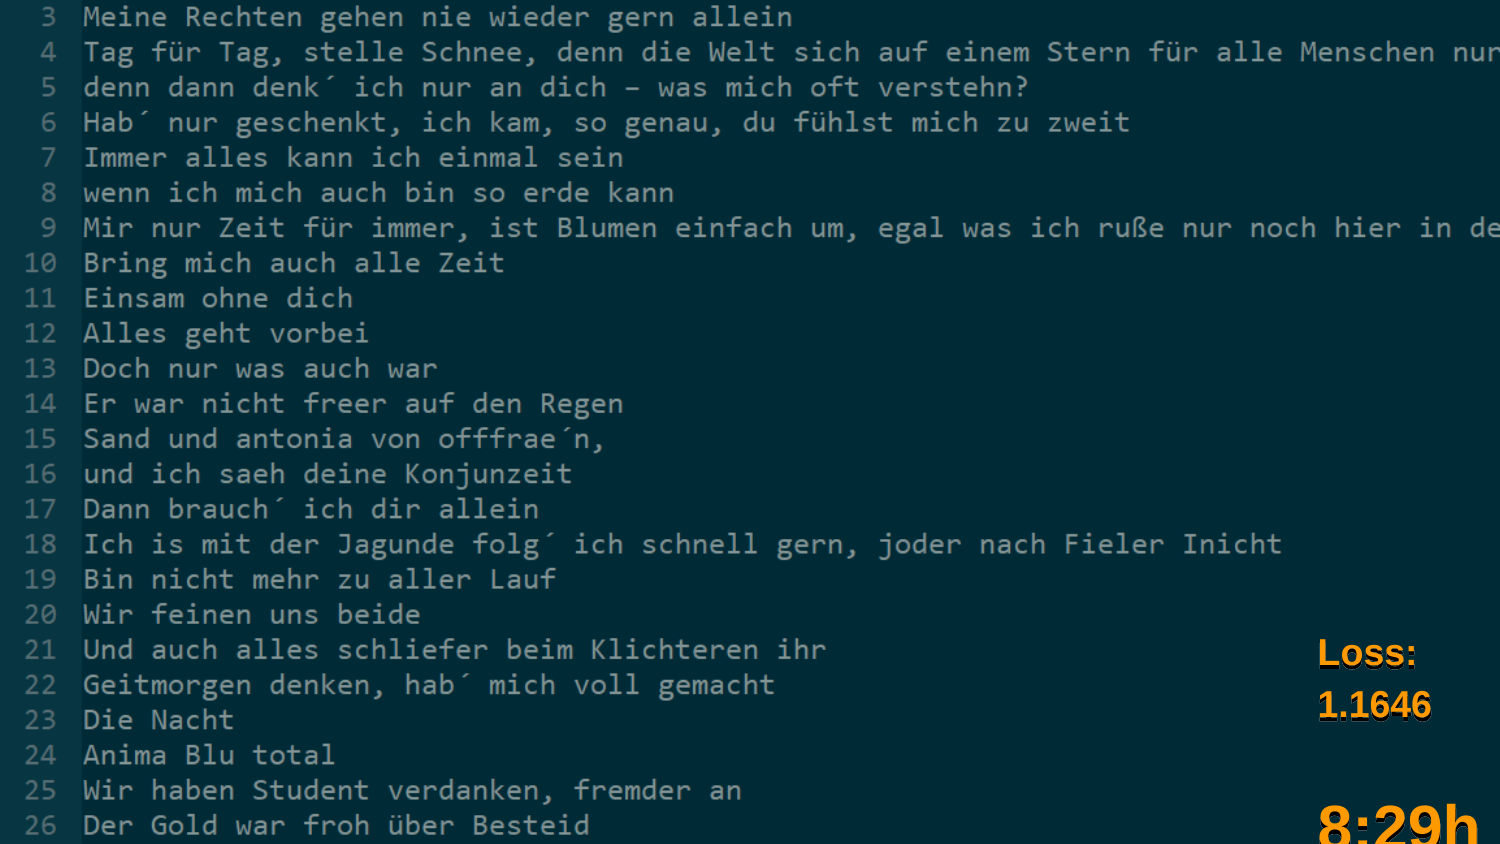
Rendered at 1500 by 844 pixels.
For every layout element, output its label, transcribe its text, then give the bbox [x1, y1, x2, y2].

picture [813, 540, 825, 553]
picture [896, 533, 926, 553]
picture [407, 464, 419, 483]
picture [220, 570, 233, 588]
picture [119, 83, 132, 96]
picture [677, 223, 690, 237]
picture [1403, 47, 1417, 61]
picture [930, 540, 943, 553]
picture [323, 188, 335, 202]
picture [85, 499, 100, 518]
picture [119, 533, 132, 553]
picture [998, 223, 1011, 237]
picture [390, 575, 402, 588]
picture [187, 463, 200, 483]
picture [592, 153, 605, 166]
picture [541, 821, 555, 834]
picture [338, 821, 353, 834]
picture [170, 188, 183, 202]
picture [1301, 42, 1332, 61]
picture [255, 639, 267, 659]
picture [1218, 47, 1231, 61]
picture [1067, 534, 1077, 553]
picture [254, 47, 268, 67]
picture [557, 645, 573, 659]
picture [153, 294, 184, 307]
picture [356, 329, 369, 342]
picture [490, 153, 505, 166]
picture [170, 715, 183, 729]
picture [407, 504, 419, 518]
picture [424, 188, 436, 202]
picture [136, 329, 149, 342]
picture [728, 786, 741, 799]
picture [204, 399, 217, 412]
picture [288, 610, 301, 623]
picture [203, 428, 217, 448]
picture [440, 83, 453, 96]
picture [389, 603, 402, 623]
picture [829, 111, 842, 131]
picture [407, 182, 419, 202]
picture [845, 77, 859, 96]
picture [84, 675, 98, 694]
picture [221, 786, 233, 799]
picture [1082, 118, 1096, 131]
picture [441, 223, 453, 237]
picture [880, 83, 893, 96]
text_box 8:29h [1418, 812, 1430, 828]
picture [170, 47, 183, 61]
picture [271, 639, 284, 659]
picture [660, 12, 673, 26]
picture [170, 498, 183, 518]
picture [202, 540, 218, 553]
picture [609, 533, 622, 553]
picture [998, 83, 1011, 96]
picture [726, 217, 742, 237]
picture [305, 610, 318, 623]
picture [491, 399, 504, 412]
picture [710, 540, 724, 553]
picture [490, 680, 505, 694]
picture [238, 434, 250, 448]
picture [423, 399, 436, 412]
picture [609, 12, 623, 32]
picture [541, 6, 555, 26]
picture [188, 504, 200, 518]
picture [1353, 47, 1366, 61]
picture [204, 568, 217, 588]
picture [948, 540, 960, 553]
picture [660, 118, 673, 131]
picture [287, 434, 302, 448]
picture [305, 76, 318, 96]
picture [120, 258, 132, 272]
picture [592, 540, 604, 553]
picture [221, 399, 233, 412]
picture [1253, 41, 1264, 61]
picture [102, 118, 115, 131]
picture [238, 252, 250, 272]
picture [423, 42, 436, 61]
picture [305, 153, 318, 166]
picture [998, 47, 1011, 61]
picture [304, 392, 319, 412]
picture [423, 645, 436, 659]
picture [187, 779, 200, 799]
picture [745, 674, 757, 694]
picture [407, 674, 419, 694]
picture [761, 675, 774, 694]
picture [221, 12, 232, 26]
picture [170, 786, 183, 799]
picture [458, 498, 470, 518]
picture [575, 779, 590, 799]
picture [373, 153, 386, 166]
picture [322, 42, 335, 61]
picture [542, 674, 555, 694]
picture [356, 469, 369, 483]
picture [288, 287, 301, 307]
picture [575, 680, 589, 694]
picture [85, 76, 98, 96]
picture [356, 540, 369, 553]
picture [238, 469, 250, 483]
picture [237, 118, 252, 138]
picture [187, 715, 198, 729]
picture [981, 47, 994, 61]
picture [694, 223, 707, 237]
picture [272, 118, 284, 131]
picture [85, 710, 100, 729]
picture [288, 645, 301, 659]
picture [373, 639, 386, 659]
picture [136, 12, 149, 26]
picture [576, 118, 588, 131]
picture [372, 498, 386, 518]
picture [305, 47, 318, 61]
picture [254, 745, 267, 764]
picture [271, 83, 284, 96]
picture [1455, 47, 1467, 61]
picture [931, 83, 943, 96]
picture [508, 639, 521, 659]
picture [103, 47, 115, 61]
picture [964, 83, 977, 96]
picture [103, 715, 115, 729]
picture [610, 674, 622, 694]
picture [1032, 533, 1045, 553]
picture [879, 223, 893, 237]
picture [595, 445, 601, 453]
picture [152, 41, 167, 61]
picture [187, 153, 200, 166]
picture [339, 47, 352, 61]
picture [271, 781, 284, 799]
picture [678, 786, 690, 799]
picture [490, 428, 505, 448]
picture [424, 680, 436, 694]
picture [322, 364, 335, 377]
picture [356, 575, 369, 588]
picture [541, 434, 555, 448]
picture [694, 540, 707, 553]
picture [643, 118, 656, 131]
picture [474, 469, 487, 483]
picture [912, 118, 928, 131]
picture [238, 6, 250, 26]
picture [543, 128, 551, 136]
picture [204, 504, 217, 518]
picture [171, 399, 183, 412]
picture [203, 12, 217, 26]
picture [423, 469, 437, 483]
picture [372, 12, 386, 26]
picture [85, 816, 100, 834]
picture [981, 540, 994, 553]
picture [524, 816, 537, 834]
picture [677, 118, 690, 131]
picture [372, 113, 385, 131]
picture [947, 77, 960, 96]
picture [119, 715, 132, 729]
picture [170, 434, 183, 448]
picture [677, 533, 690, 553]
picture [407, 814, 419, 834]
picture [643, 188, 656, 202]
picture [154, 399, 166, 412]
picture [508, 12, 521, 26]
picture [846, 41, 859, 61]
picture [576, 83, 587, 96]
picture [84, 323, 99, 342]
picture [85, 640, 98, 659]
picture [120, 751, 132, 764]
picture [491, 779, 504, 799]
picture [271, 533, 284, 553]
picture [525, 146, 538, 166]
picture [84, 7, 100, 26]
picture [524, 188, 538, 202]
picture [322, 118, 335, 131]
picture [322, 322, 335, 342]
picture [288, 680, 301, 694]
picture [238, 680, 250, 694]
picture [356, 83, 368, 96]
picture [559, 153, 571, 166]
picture [593, 786, 605, 799]
picture [340, 223, 352, 237]
picture [255, 821, 267, 834]
picture [170, 223, 183, 237]
picture [407, 645, 419, 659]
picture [204, 709, 217, 729]
picture [524, 540, 539, 560]
picture [695, 12, 707, 26]
picture [254, 118, 267, 131]
picture [305, 814, 319, 834]
picture [237, 504, 249, 518]
picture [187, 364, 200, 377]
picture [86, 148, 98, 166]
picture [474, 153, 487, 166]
picture [1116, 113, 1129, 131]
picture [509, 504, 521, 518]
picture [626, 118, 640, 138]
picture [609, 399, 622, 412]
picture [305, 364, 318, 377]
picture [188, 47, 200, 61]
picture [135, 399, 150, 412]
picture [237, 223, 250, 237]
picture [391, 252, 402, 272]
picture [592, 47, 605, 61]
picture [136, 83, 149, 96]
picture [154, 153, 166, 166]
picture [1099, 540, 1112, 553]
picture [356, 258, 369, 272]
picture [1149, 41, 1164, 61]
picture [592, 76, 605, 96]
picture [610, 639, 622, 659]
picture [1268, 534, 1281, 553]
picture [1421, 223, 1433, 237]
picture [964, 111, 977, 131]
picture [102, 680, 115, 694]
picture [491, 504, 504, 518]
picture [102, 575, 115, 588]
picture [424, 568, 436, 588]
picture [848, 550, 855, 558]
picture [490, 188, 505, 202]
picture [1133, 540, 1146, 553]
picture [609, 153, 622, 166]
picture [153, 710, 166, 729]
picture [119, 322, 132, 342]
picture [204, 83, 217, 96]
picture [287, 329, 302, 342]
picture [1100, 223, 1112, 237]
picture [236, 364, 252, 377]
picture [356, 188, 367, 202]
picture [101, 153, 133, 166]
picture [85, 469, 98, 483]
picture [373, 182, 386, 202]
picture [576, 540, 588, 553]
picture [576, 434, 588, 448]
picture [120, 821, 132, 834]
picture [236, 821, 252, 834]
picture [322, 153, 335, 166]
picture [1083, 540, 1095, 553]
picture [388, 223, 436, 237]
picture [305, 434, 318, 448]
picture [896, 223, 911, 243]
picture [592, 640, 605, 659]
picture [339, 786, 352, 799]
picture [119, 434, 132, 448]
picture [119, 463, 132, 483]
picture [102, 83, 115, 96]
picture [1353, 223, 1366, 237]
picture [254, 7, 267, 26]
picture [1472, 47, 1484, 61]
picture [745, 83, 757, 96]
picture [288, 540, 301, 553]
picture [272, 364, 284, 377]
picture [390, 821, 402, 834]
picture [170, 364, 183, 377]
picture [188, 680, 200, 694]
picture [339, 153, 352, 166]
picture [85, 42, 99, 61]
picture [1117, 533, 1129, 553]
picture [1370, 47, 1382, 61]
picture [119, 47, 133, 67]
picture [119, 111, 132, 131]
picture [102, 751, 115, 764]
picture [527, 58, 534, 66]
picture [221, 469, 233, 483]
picture [407, 364, 419, 377]
picture [356, 111, 369, 131]
picture [1100, 47, 1113, 61]
picture [1252, 223, 1265, 237]
picture [271, 610, 284, 623]
picture [525, 575, 538, 588]
picture [374, 399, 386, 412]
picture [305, 258, 317, 272]
picture [322, 434, 335, 448]
picture [1235, 540, 1246, 553]
picture [253, 575, 284, 588]
picture [153, 469, 166, 483]
picture [84, 780, 100, 799]
picture [220, 680, 233, 694]
picture [626, 645, 639, 659]
picture [1201, 540, 1214, 553]
picture [288, 83, 301, 96]
picture [508, 153, 521, 166]
picture [152, 816, 166, 834]
picture [1065, 118, 1080, 131]
picture [390, 540, 402, 553]
picture [575, 814, 588, 834]
picture [221, 83, 233, 96]
picture [153, 223, 166, 237]
picture [119, 364, 131, 377]
picture [778, 76, 791, 96]
picture [864, 118, 876, 131]
picture [390, 76, 402, 96]
picture [407, 540, 419, 553]
picture [221, 146, 233, 166]
picture [339, 603, 352, 623]
picture [441, 12, 453, 26]
picture [170, 540, 183, 553]
picture [323, 821, 335, 834]
picture [981, 76, 994, 96]
picture [271, 674, 284, 694]
picture [255, 188, 267, 202]
picture [1471, 217, 1484, 237]
picture [543, 796, 551, 804]
picture [86, 394, 97, 412]
picture [493, 570, 504, 588]
picture [221, 322, 233, 342]
picture [237, 153, 250, 166]
picture [1015, 540, 1027, 553]
picture [610, 182, 622, 202]
picture [1066, 217, 1079, 237]
picture [119, 294, 132, 307]
picture [761, 83, 773, 96]
picture [963, 223, 978, 237]
picture [388, 364, 404, 377]
picture [85, 570, 98, 588]
picture [272, 258, 284, 272]
picture [727, 645, 741, 659]
picture [626, 12, 639, 26]
picture [1082, 47, 1096, 61]
picture [255, 364, 267, 377]
text_box 8:29h [1328, 829, 1341, 844]
picture [187, 83, 200, 96]
picture [1049, 118, 1062, 131]
picture [84, 188, 99, 202]
picture [221, 504, 233, 518]
picture [221, 751, 233, 764]
picture [795, 540, 808, 553]
picture [136, 504, 149, 518]
picture [153, 779, 166, 799]
picture [509, 434, 521, 448]
picture [288, 258, 301, 272]
picture [288, 568, 301, 588]
picture [204, 146, 216, 166]
picture [711, 223, 724, 237]
picture [627, 188, 639, 202]
picture [575, 47, 588, 61]
picture [339, 188, 352, 202]
picture [439, 434, 454, 448]
picture [339, 399, 352, 412]
picture [1421, 47, 1434, 61]
picture [305, 645, 318, 659]
picture [373, 223, 385, 237]
picture [339, 680, 352, 694]
picture [608, 223, 639, 237]
picture [1219, 223, 1231, 237]
picture [220, 710, 233, 729]
picture [204, 182, 217, 202]
picture [306, 294, 318, 307]
picture [84, 218, 100, 237]
picture [237, 324, 250, 342]
picture [525, 12, 538, 26]
picture [1048, 42, 1062, 61]
picture [1201, 223, 1214, 237]
picture [355, 610, 369, 623]
picture [694, 83, 707, 96]
picture [812, 223, 825, 237]
picture [136, 428, 149, 448]
picture [136, 357, 149, 377]
picture [439, 639, 454, 659]
text_box 8:29h [1455, 822, 1468, 844]
picture [931, 118, 943, 131]
picture [373, 83, 384, 96]
picture [305, 779, 318, 799]
picture [947, 47, 960, 61]
picture [508, 821, 521, 834]
picture [271, 12, 284, 26]
picture [475, 498, 487, 518]
picture [828, 76, 843, 96]
picture [440, 253, 453, 272]
picture [914, 223, 926, 237]
picture [677, 47, 690, 61]
picture [525, 786, 538, 799]
picture [508, 575, 521, 588]
picture [204, 639, 217, 659]
picture [306, 329, 318, 342]
picture [473, 428, 488, 448]
picture [745, 533, 757, 553]
picture [660, 639, 673, 659]
picture [812, 118, 825, 131]
picture [120, 610, 132, 623]
picture [711, 680, 724, 694]
picture [203, 329, 217, 342]
picture [84, 745, 99, 764]
picture [440, 674, 453, 694]
picture [778, 540, 792, 560]
picture [153, 12, 166, 26]
picture [86, 534, 98, 553]
picture [170, 469, 181, 483]
picture [390, 504, 402, 518]
picture [440, 469, 453, 483]
picture [796, 47, 808, 61]
picture [490, 540, 505, 553]
picture [103, 434, 115, 448]
picture [340, 434, 352, 448]
picture [136, 188, 149, 202]
picture [491, 253, 504, 272]
picture [220, 42, 234, 61]
picture [914, 83, 927, 96]
picture [204, 118, 217, 131]
picture [322, 469, 335, 483]
picture [728, 6, 740, 26]
picture [187, 188, 198, 202]
picture [524, 218, 537, 237]
picture [356, 680, 369, 694]
picture [660, 680, 674, 700]
picture [119, 188, 132, 202]
picture [102, 188, 115, 202]
picture [795, 111, 809, 131]
picture [1235, 41, 1247, 61]
picture [1049, 223, 1060, 237]
picture [120, 12, 132, 26]
picture [103, 294, 115, 307]
picture [323, 399, 335, 412]
picture [288, 118, 300, 131]
picture [439, 392, 454, 412]
picture [305, 680, 318, 694]
picture [745, 223, 757, 237]
picture [288, 12, 301, 26]
picture [998, 540, 1011, 553]
picture [559, 218, 572, 237]
picture [643, 779, 656, 799]
picture [440, 47, 452, 61]
picture [711, 6, 723, 26]
picture [154, 645, 166, 659]
picture [627, 674, 639, 694]
picture [406, 786, 419, 799]
picture [339, 534, 350, 553]
picture [119, 504, 132, 518]
picture [423, 533, 436, 553]
picture [271, 429, 284, 448]
picture [1167, 47, 1180, 61]
picture [305, 751, 318, 764]
picture [643, 41, 656, 61]
picture [304, 217, 319, 237]
picture [271, 218, 284, 237]
picture [441, 821, 453, 834]
picture [204, 610, 217, 623]
picture [491, 47, 504, 61]
picture [254, 294, 267, 307]
picture [457, 111, 470, 131]
picture [305, 463, 318, 483]
picture [339, 645, 352, 659]
picture [1218, 540, 1231, 553]
picture [238, 294, 250, 307]
picture [525, 645, 538, 659]
picture [406, 258, 419, 272]
picture [525, 680, 536, 694]
picture [390, 12, 402, 26]
picture [170, 645, 183, 659]
picture [644, 12, 656, 26]
picture [238, 610, 250, 623]
picture [339, 287, 352, 307]
picture [474, 816, 487, 834]
picture [897, 41, 928, 61]
picture [339, 118, 352, 131]
picture [254, 498, 267, 518]
picture [829, 47, 841, 61]
picture [187, 575, 198, 588]
picture [322, 786, 335, 799]
picture [575, 188, 588, 202]
picture [711, 786, 724, 799]
picture [120, 786, 132, 799]
picture [879, 113, 892, 131]
text_box 8:29h [1329, 811, 1340, 823]
picture [186, 329, 201, 349]
picture [459, 234, 466, 242]
picture [254, 469, 267, 483]
picture [136, 153, 149, 166]
picture [457, 41, 470, 61]
picture [543, 188, 555, 202]
picture [541, 568, 556, 588]
picture [322, 12, 336, 32]
picture [152, 680, 184, 694]
picture [356, 357, 369, 377]
picture [423, 821, 436, 834]
picture [525, 504, 538, 518]
text_box Loss: 1.1646 [1302, 606, 1500, 735]
picture [322, 223, 335, 237]
picture [424, 786, 436, 799]
picture [220, 218, 233, 237]
picture [576, 217, 588, 237]
picture [153, 540, 166, 553]
picture [288, 745, 301, 764]
picture [390, 639, 402, 659]
picture [508, 399, 521, 412]
picture [778, 217, 791, 237]
picture [457, 786, 470, 799]
picture [456, 428, 471, 448]
picture [203, 814, 217, 834]
picture [103, 322, 115, 342]
picture [558, 41, 572, 61]
picture [374, 41, 385, 61]
picture [811, 83, 826, 96]
picture [508, 47, 521, 61]
picture [102, 645, 115, 659]
picture [896, 83, 910, 96]
picture [475, 645, 487, 659]
picture [356, 814, 369, 834]
picture [559, 821, 571, 834]
picture [255, 223, 267, 237]
picture [102, 12, 115, 26]
picture [508, 533, 521, 553]
picture [1184, 223, 1197, 237]
picture [306, 504, 318, 518]
picture [609, 786, 622, 799]
picture [238, 645, 250, 659]
picture [440, 504, 453, 518]
picture [339, 469, 352, 483]
picture [440, 188, 453, 202]
picture [339, 12, 352, 26]
picture [270, 751, 285, 764]
picture [187, 434, 200, 448]
picture [728, 533, 740, 553]
picture [542, 469, 554, 483]
picture [169, 76, 183, 96]
picture [203, 786, 217, 799]
picture [643, 223, 656, 237]
picture [508, 786, 521, 799]
picture [1489, 47, 1500, 61]
picture [322, 744, 335, 764]
picture [440, 540, 453, 553]
picture [491, 83, 504, 96]
picture [762, 12, 774, 26]
picture [880, 540, 890, 560]
picture [204, 744, 216, 764]
picture [744, 12, 758, 26]
picture [170, 575, 183, 588]
picture [1388, 223, 1400, 237]
picture [575, 399, 590, 419]
picture [356, 645, 367, 659]
picture [271, 188, 283, 202]
picture [188, 223, 200, 237]
picture [103, 258, 116, 272]
picture [1336, 217, 1349, 237]
picture [828, 223, 843, 237]
picture [660, 786, 673, 799]
picture [136, 258, 149, 272]
picture [103, 223, 115, 237]
picture [102, 821, 115, 834]
picture [508, 118, 539, 131]
picture [712, 128, 720, 136]
picture [1015, 118, 1028, 131]
picture [272, 821, 284, 834]
picture [120, 680, 132, 694]
picture [220, 610, 233, 623]
picture [745, 645, 757, 659]
picture [1488, 223, 1500, 237]
picture [103, 786, 115, 799]
picture [84, 605, 100, 623]
picture [1370, 223, 1383, 237]
picture [187, 118, 200, 131]
picture [120, 223, 132, 237]
picture [372, 469, 386, 483]
picture [660, 540, 672, 553]
picture [154, 329, 166, 342]
picture [474, 786, 487, 799]
picture [998, 118, 1011, 131]
picture [1032, 223, 1045, 237]
picture [694, 645, 707, 659]
picture [643, 645, 655, 659]
picture [440, 118, 452, 131]
picture [119, 575, 132, 588]
picture [185, 258, 201, 272]
picture [103, 399, 115, 412]
picture [982, 223, 994, 237]
picture [102, 540, 114, 553]
picture [558, 182, 572, 202]
picture [237, 399, 249, 412]
picture [119, 639, 132, 659]
picture [880, 47, 893, 61]
picture [575, 153, 588, 166]
picture [170, 610, 183, 623]
picture [491, 223, 504, 237]
picture [254, 393, 267, 412]
picture [457, 469, 468, 489]
picture [339, 498, 352, 518]
picture [407, 568, 419, 588]
picture [170, 118, 183, 131]
picture [457, 645, 470, 659]
picture [203, 680, 218, 700]
picture [576, 12, 589, 26]
picture [644, 540, 656, 553]
picture [475, 258, 487, 272]
picture [205, 258, 216, 272]
picture [204, 364, 217, 377]
picture [559, 83, 571, 96]
picture [745, 41, 757, 61]
picture [440, 779, 453, 799]
picture [440, 153, 453, 166]
picture [236, 188, 252, 202]
picture [592, 680, 606, 694]
picture [237, 534, 250, 553]
picture [458, 83, 470, 96]
picture [375, 691, 382, 699]
picture [592, 223, 605, 237]
picture [947, 118, 959, 131]
picture [0, 0, 80, 844]
picture [254, 780, 267, 799]
picture [423, 83, 436, 96]
picture [709, 42, 741, 61]
picture [424, 364, 436, 377]
picture [712, 645, 724, 659]
picture [813, 645, 825, 659]
picture [136, 294, 149, 307]
picture [306, 575, 318, 588]
picture [591, 118, 606, 131]
picture [288, 182, 301, 202]
picture [609, 47, 622, 61]
picture [1014, 47, 1029, 61]
picture [491, 111, 504, 131]
picture [677, 680, 708, 694]
picture [558, 464, 571, 483]
picture [660, 188, 673, 202]
picture [355, 781, 368, 799]
picture [761, 42, 774, 61]
picture [103, 504, 115, 518]
picture [508, 469, 521, 483]
picture [339, 329, 352, 342]
picture [1387, 41, 1400, 61]
picture [389, 786, 402, 799]
picture [288, 146, 301, 166]
picture [508, 83, 521, 96]
picture [659, 83, 674, 96]
picture [356, 41, 368, 61]
picture [86, 288, 97, 307]
picture [221, 258, 232, 272]
picture [694, 118, 707, 131]
picture [490, 12, 505, 26]
picture [829, 540, 842, 553]
picture [525, 469, 538, 483]
picture [372, 540, 387, 560]
picture [491, 821, 504, 834]
picture [187, 610, 200, 623]
text_box 8:29h [1302, 735, 1500, 844]
picture [1268, 223, 1297, 237]
picture [1065, 42, 1078, 61]
picture [374, 252, 385, 272]
picture [965, 47, 977, 61]
picture [389, 47, 403, 61]
picture [1302, 217, 1315, 237]
picture [1268, 47, 1281, 61]
picture [1018, 76, 1027, 90]
picture [136, 675, 149, 694]
picture [661, 47, 673, 61]
picture [1185, 47, 1197, 61]
picture [1100, 118, 1112, 131]
picture [254, 76, 267, 96]
picture [846, 111, 859, 131]
picture [271, 463, 284, 483]
picture [779, 645, 791, 659]
picture [424, 118, 436, 131]
picture [473, 533, 488, 553]
picture [288, 786, 301, 799]
picture [187, 7, 200, 26]
picture [322, 674, 335, 694]
picture [1151, 540, 1163, 553]
picture [187, 745, 200, 764]
picture [169, 821, 184, 834]
picture [407, 434, 419, 448]
picture [931, 217, 943, 237]
picture [558, 12, 572, 26]
picture [356, 6, 369, 26]
picture [474, 188, 487, 202]
picture [1150, 223, 1163, 237]
picture [305, 111, 318, 131]
picture [778, 12, 791, 26]
picture [726, 83, 742, 96]
picture [391, 128, 399, 136]
picture [355, 399, 369, 412]
picture [339, 575, 352, 588]
picture [457, 258, 470, 272]
picture [271, 329, 284, 342]
picture [1185, 534, 1197, 553]
picture [728, 680, 739, 694]
picture [558, 399, 572, 412]
picture [102, 469, 115, 483]
picture [1133, 217, 1146, 237]
picture [85, 359, 116, 377]
picture [677, 83, 690, 96]
picture [153, 603, 167, 623]
picture [761, 223, 773, 237]
picture [238, 47, 250, 61]
picture [373, 610, 386, 623]
picture [457, 12, 470, 26]
picture [1336, 47, 1349, 61]
picture [458, 575, 470, 588]
picture [254, 434, 267, 448]
picture [423, 12, 436, 26]
picture [491, 469, 504, 483]
picture [390, 153, 401, 166]
picture [187, 645, 198, 659]
picture [203, 294, 218, 307]
picture [1116, 47, 1129, 61]
picture [526, 434, 538, 448]
picture [744, 111, 757, 131]
picture [221, 287, 233, 307]
picture [1438, 223, 1450, 237]
picture [813, 47, 825, 61]
picture [407, 146, 419, 166]
picture [271, 394, 284, 412]
picture [407, 399, 419, 412]
picture [322, 504, 334, 518]
picture [406, 610, 419, 623]
picture [85, 113, 98, 131]
picture [1116, 223, 1129, 237]
picture [762, 118, 774, 131]
picture [389, 434, 404, 448]
picture [85, 429, 98, 448]
picture [474, 47, 487, 61]
picture [542, 394, 555, 412]
picture [848, 234, 855, 242]
picture [339, 364, 350, 377]
picture [508, 680, 521, 694]
picture [474, 392, 487, 412]
picture [372, 434, 386, 448]
picture [221, 540, 233, 553]
picture [187, 814, 200, 834]
picture [153, 575, 166, 588]
picture [625, 786, 640, 799]
picture [153, 751, 166, 764]
picture [85, 253, 98, 272]
picture [440, 575, 453, 588]
picture [306, 540, 318, 553]
picture [135, 751, 150, 764]
picture [542, 645, 554, 659]
picture [508, 223, 521, 237]
picture [102, 610, 115, 623]
picture [1252, 533, 1265, 553]
picture [153, 258, 167, 278]
picture [592, 399, 605, 412]
picture [541, 76, 555, 96]
picture [457, 153, 470, 166]
picture [273, 58, 280, 66]
picture [322, 294, 334, 307]
picture [322, 252, 335, 272]
picture [795, 639, 808, 659]
picture [255, 153, 267, 166]
picture [677, 640, 690, 659]
